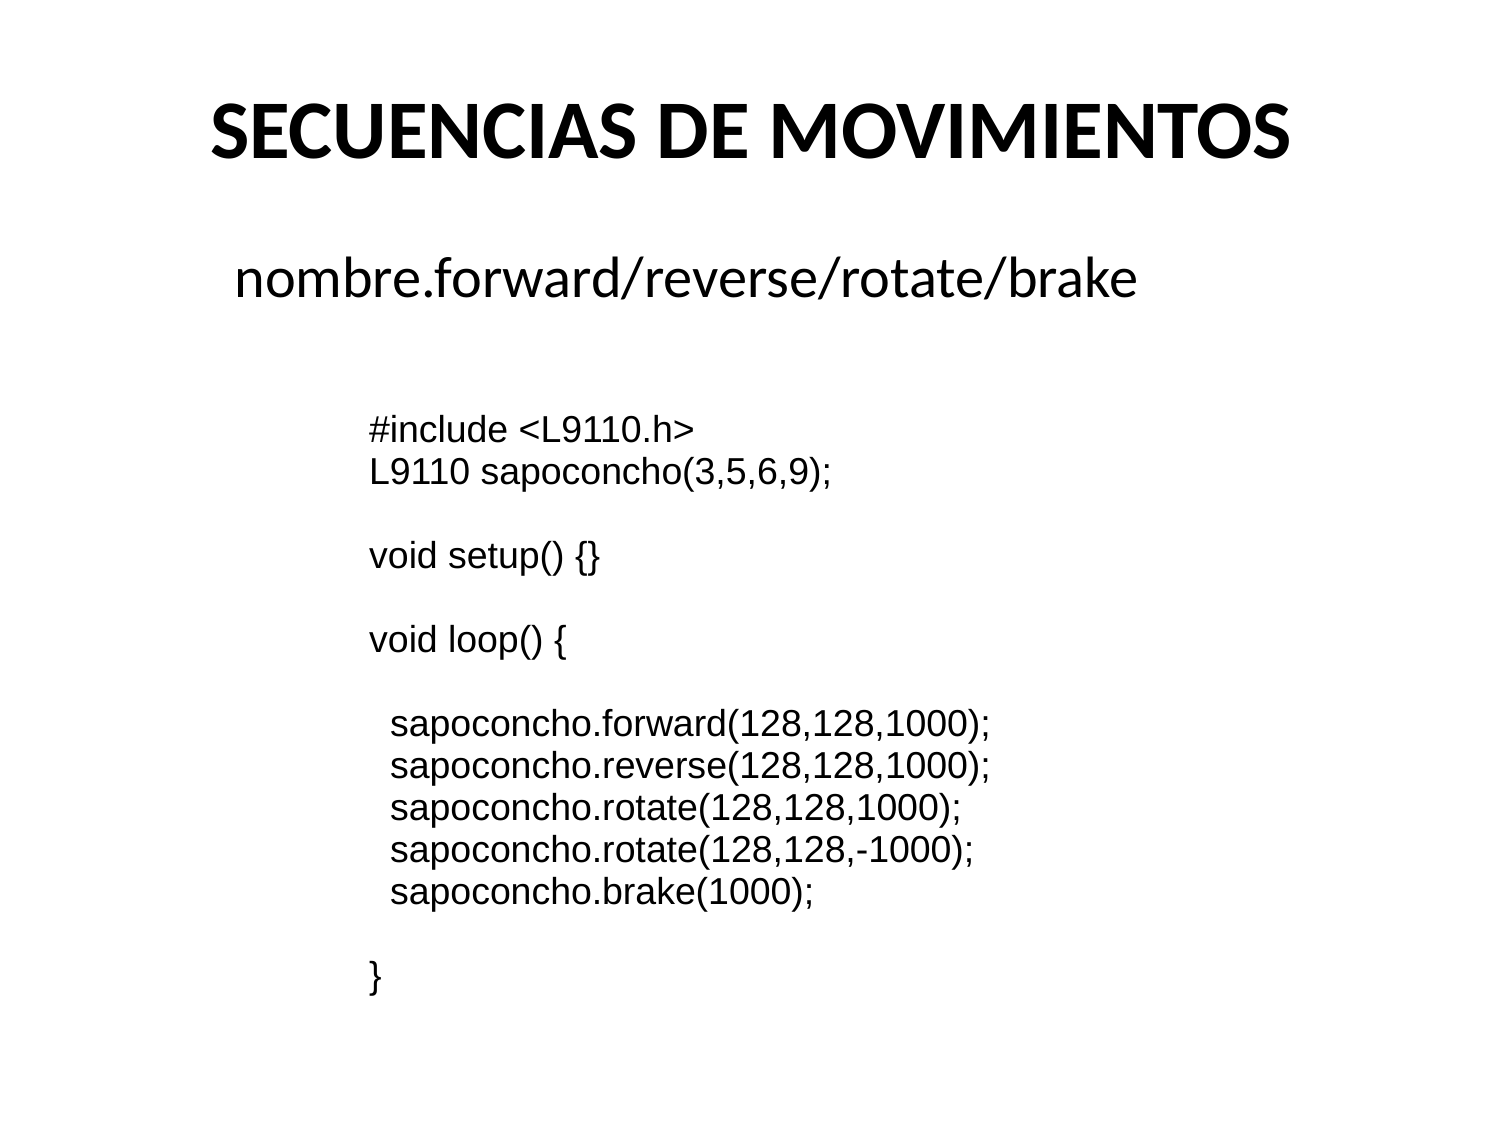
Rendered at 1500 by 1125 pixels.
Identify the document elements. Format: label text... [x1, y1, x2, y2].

text_box #include <L9110.h> L9110 sapoconcho(3,5,6,9); void setup() {} void loop() { sapoconcho.forward(128,128,1000); sapoconcho.reverse(128,128,1000); sapoconcho.rotate(128,128,1000); sapoconcho.rotate(128,128,-1000); sapoconcho.brake(1000); } [354, 401, 1207, 1004]
title SECUENCIAS DE MOVIMIENTOS [76, 30, 1427, 219]
list nombre.forward/reverse/rotate/brake [88, 231, 1353, 339]
